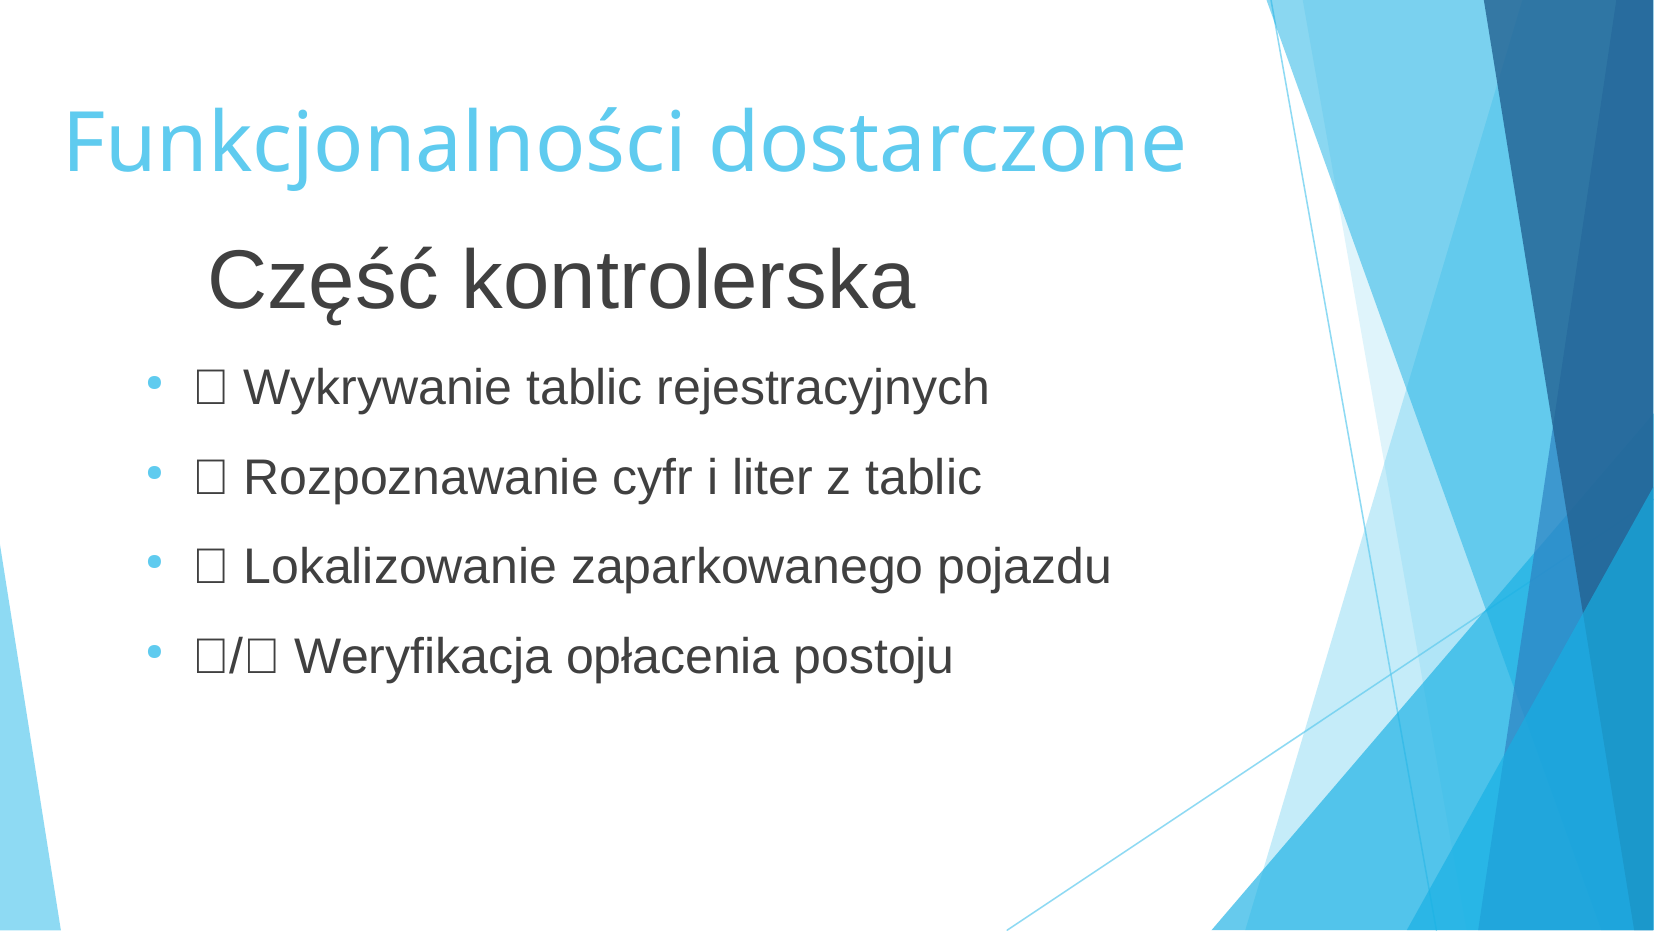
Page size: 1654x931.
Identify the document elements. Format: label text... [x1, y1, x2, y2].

list Część kontrolerska ✅ Wykrywanie tablic rejestracyjnych ✅ Rozpoznawanie cyfr i liter z tablic ✅ Lokalizowanie zaparkowanego pojazdu ✅/❌ Weryfikacja opłacenia postoju [0, 217, 1489, 758]
title Funkcjonalności dostarczone [0, 80, 1477, 217]
